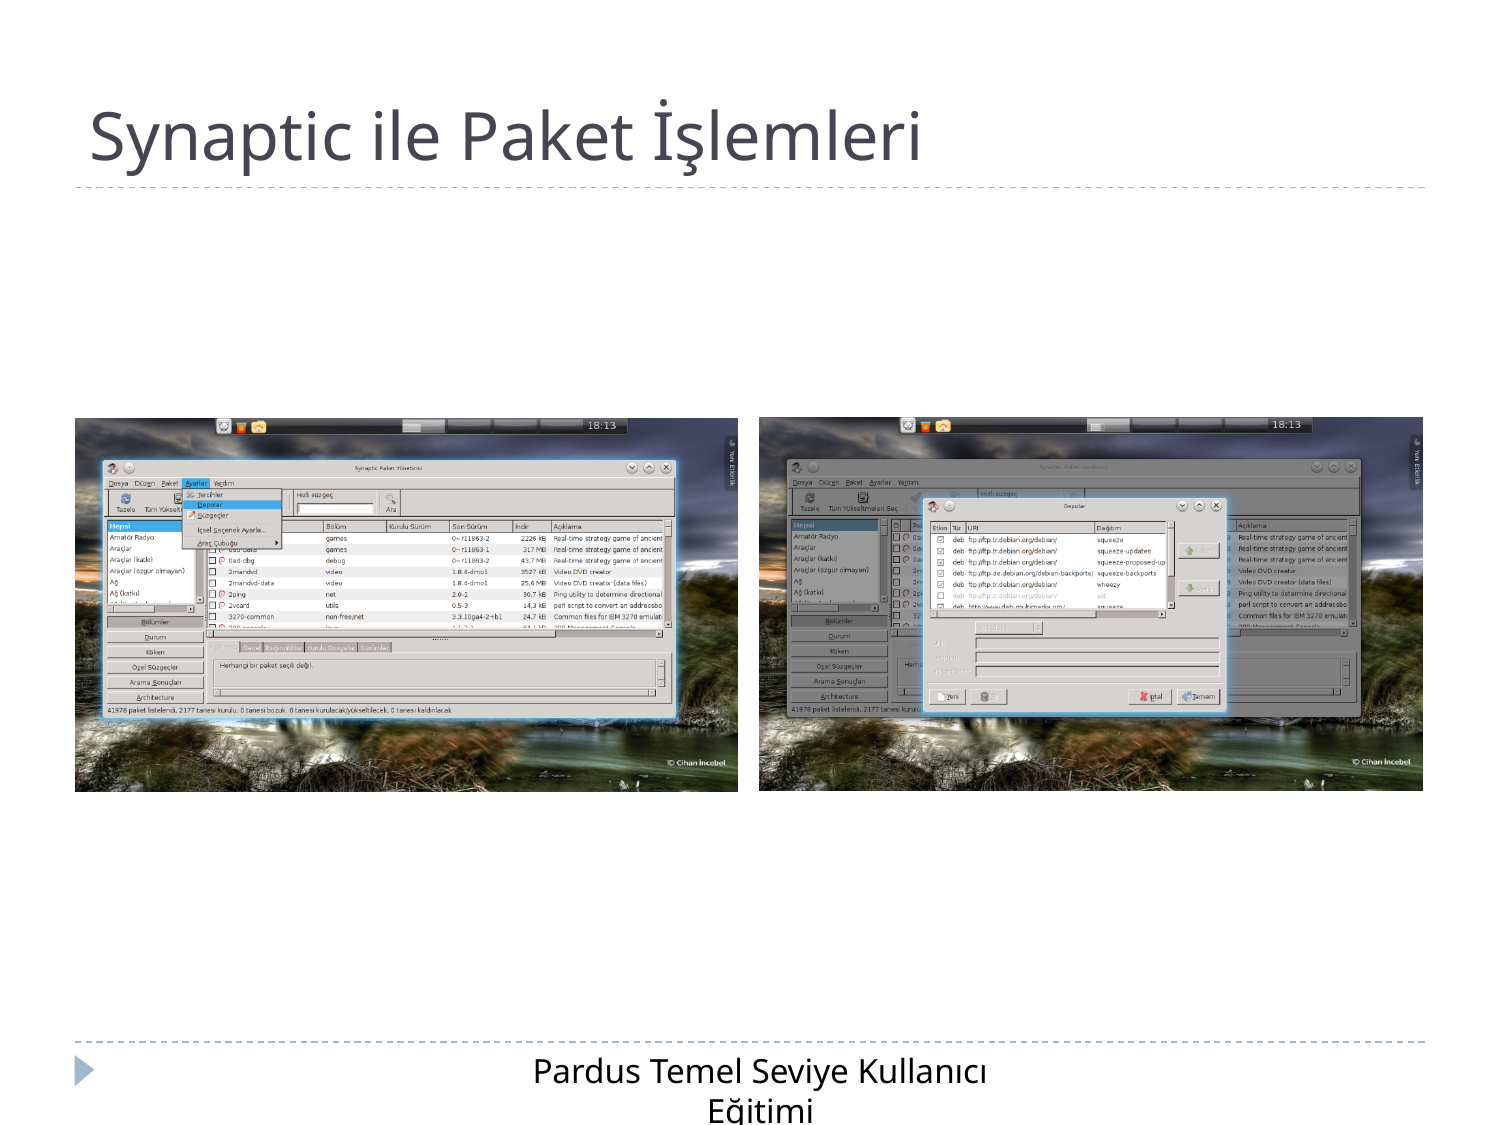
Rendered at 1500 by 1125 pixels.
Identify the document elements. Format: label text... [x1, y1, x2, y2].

picture [75, 418, 738, 792]
title Synaptic ile Paket İşlemleri [75, 37, 1425, 188]
picture [759, 417, 1423, 791]
